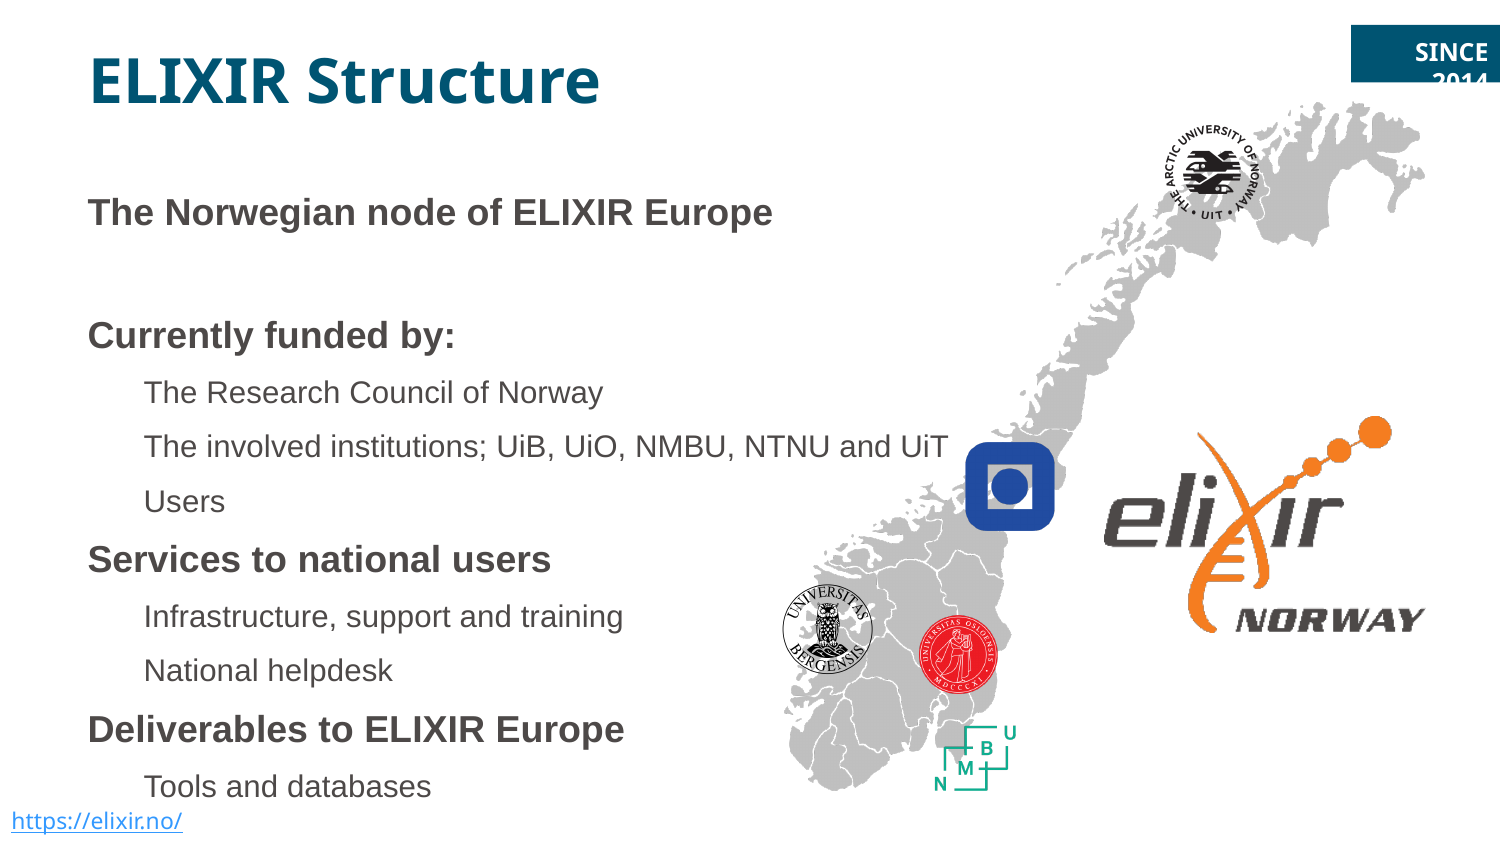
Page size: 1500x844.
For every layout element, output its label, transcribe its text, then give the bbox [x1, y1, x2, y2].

text_box ELIXIR Structure [88, 40, 1426, 121]
picture [1104, 416, 1426, 633]
picture [784, 717, 1425, 799]
picture [784, 101, 1425, 219]
picture [762, 563, 893, 693]
picture [915, 615, 1000, 694]
text_box The Norwegian node of ELIXIR Europe Currently funded by: The Research Council of Norway The involved institutions; UiB, UiO, NMBU, NTNU and UiT Users Services to national users Infrastructure, support and training National helpdesk Deliverables to ELIXIR Europe Tools and databases [87, 187, 1425, 723]
text_box https://elixir.no/ [0, 795, 864, 844]
picture [961, 442, 1057, 531]
text_box SINCE 2014 [1351, 24, 1500, 83]
